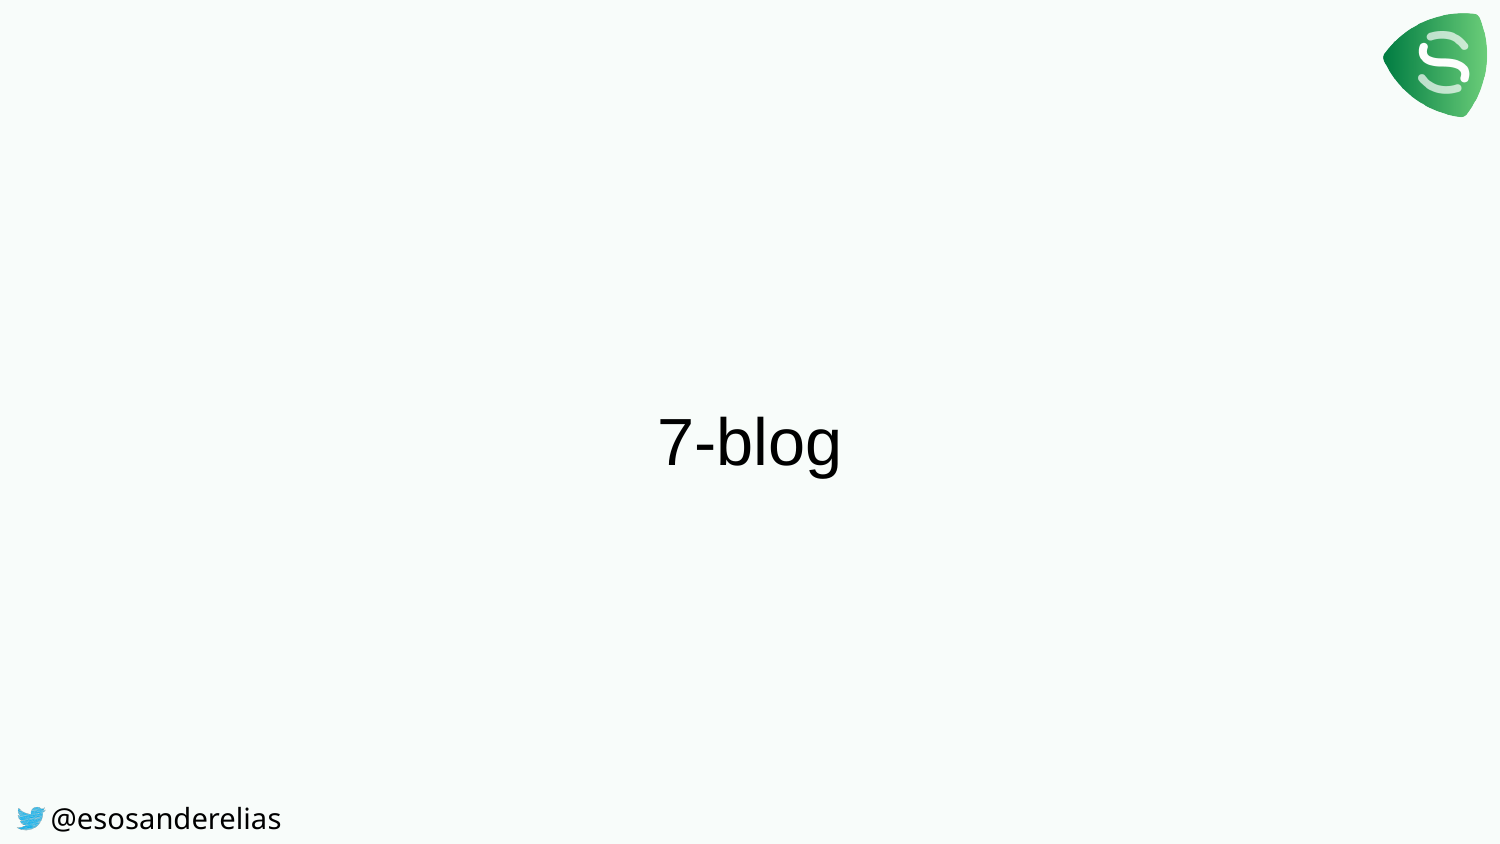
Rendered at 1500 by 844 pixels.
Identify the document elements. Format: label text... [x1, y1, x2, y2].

text_box 7-blog [75, 197, 1425, 687]
picture [1376, 6, 1494, 124]
picture [2, 790, 60, 844]
